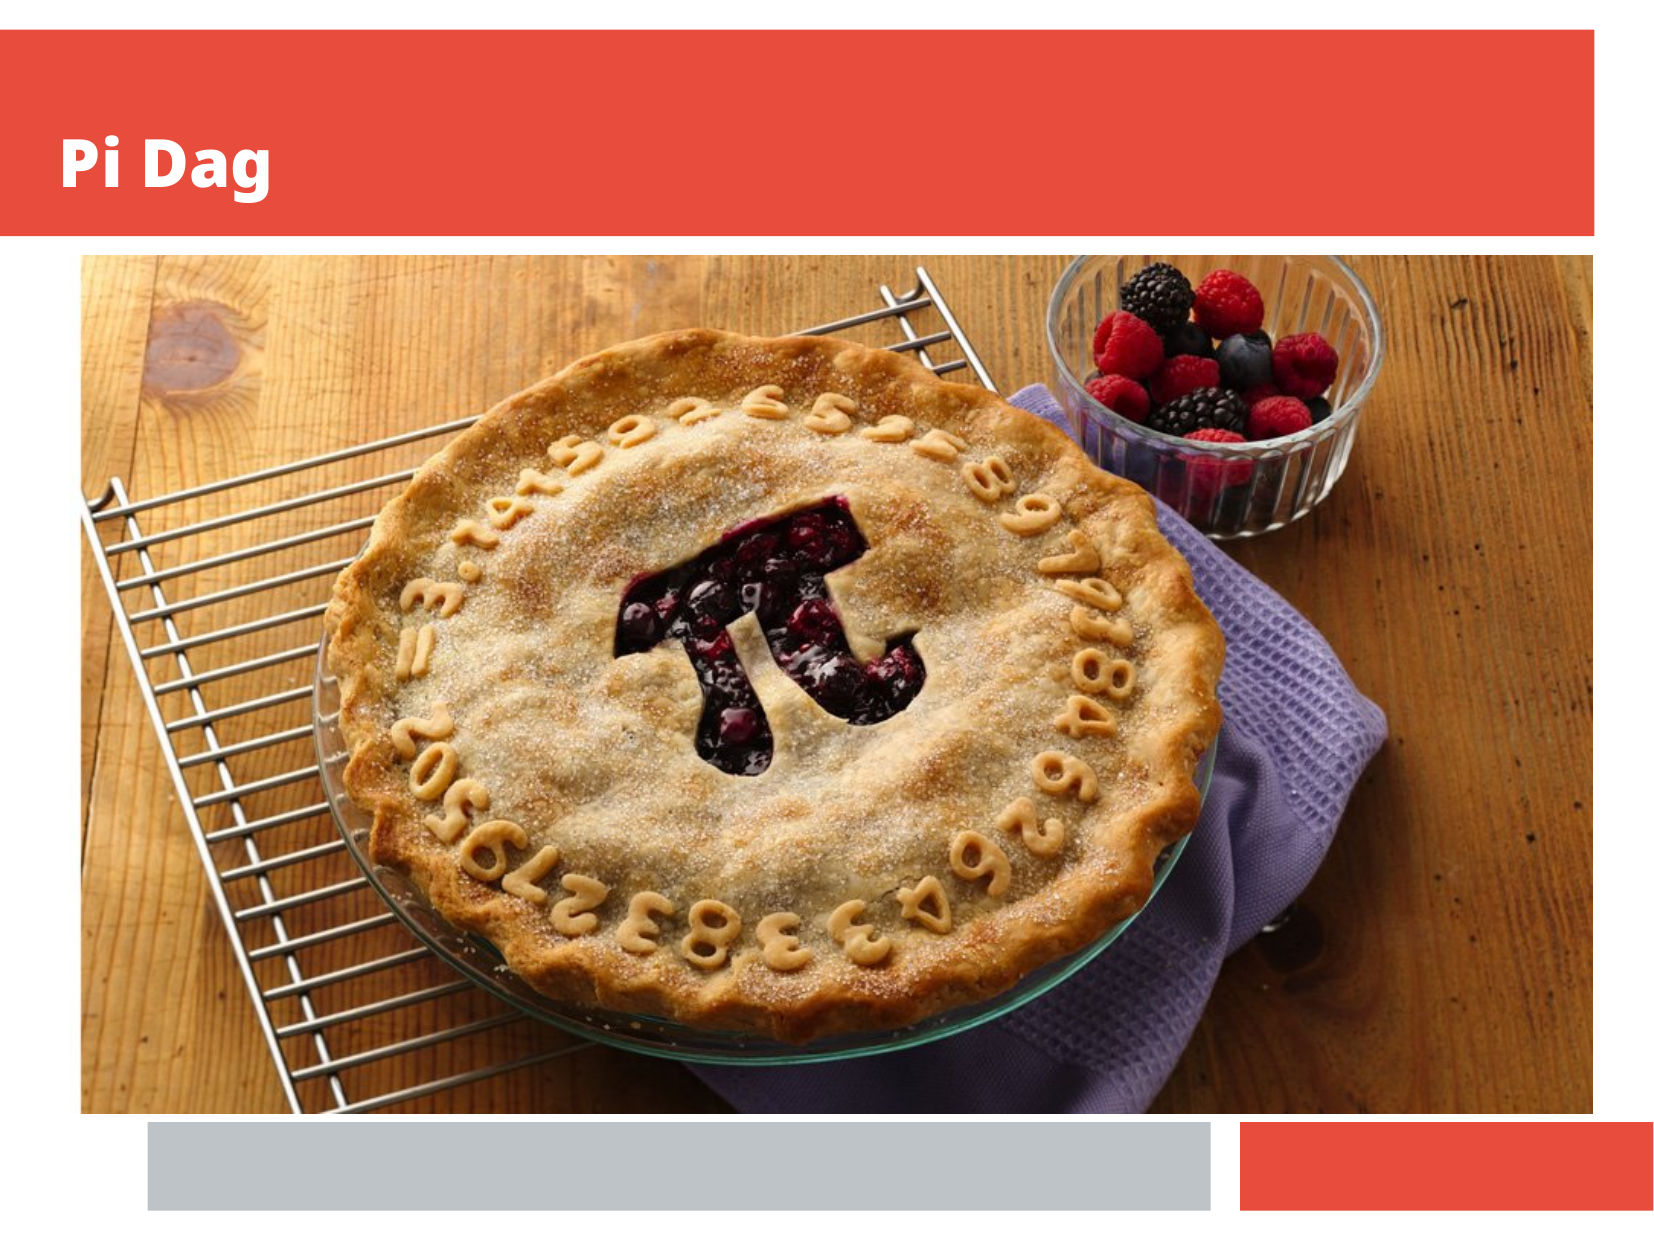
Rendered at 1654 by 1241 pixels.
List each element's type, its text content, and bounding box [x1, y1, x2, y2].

picture [69, 255, 1593, 1114]
title Pi Dag [59, 59, 1595, 207]
